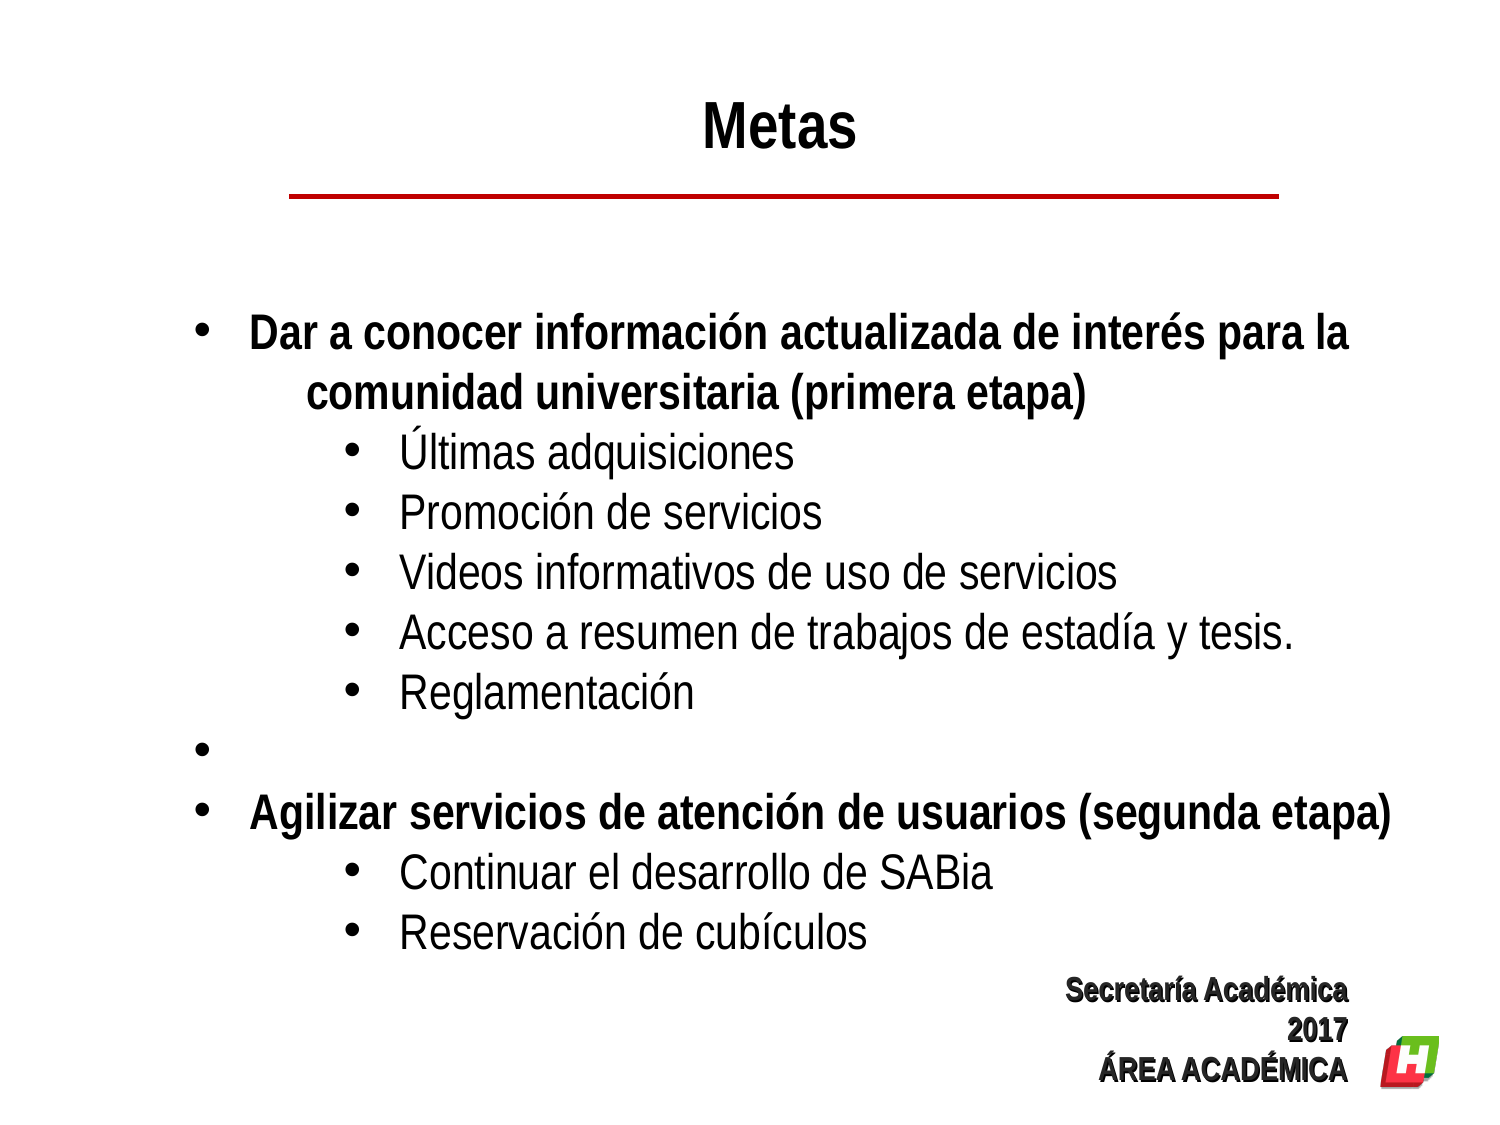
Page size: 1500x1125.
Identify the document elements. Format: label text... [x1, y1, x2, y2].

text_box Secretaría Académica 2017 ÁREA ACADÉMICA [1050, 960, 1377, 1097]
picture [1380, 1036, 1439, 1087]
text_box Dar a conocer información actualizada de interés para la comunidad universitaria (primera etapa) Últimas adquisiciones Promoción de servicios Videos informativos de uso de servicios Acceso a resumen de trabajos de estadía y tesis. Reglamentación Agilizar servicios de atención de usuarios (segunda etapa) Continuar el desarrollo de SABia Reservación de cubículos [179, 292, 1411, 967]
text_box Metas [281, 74, 1280, 171]
